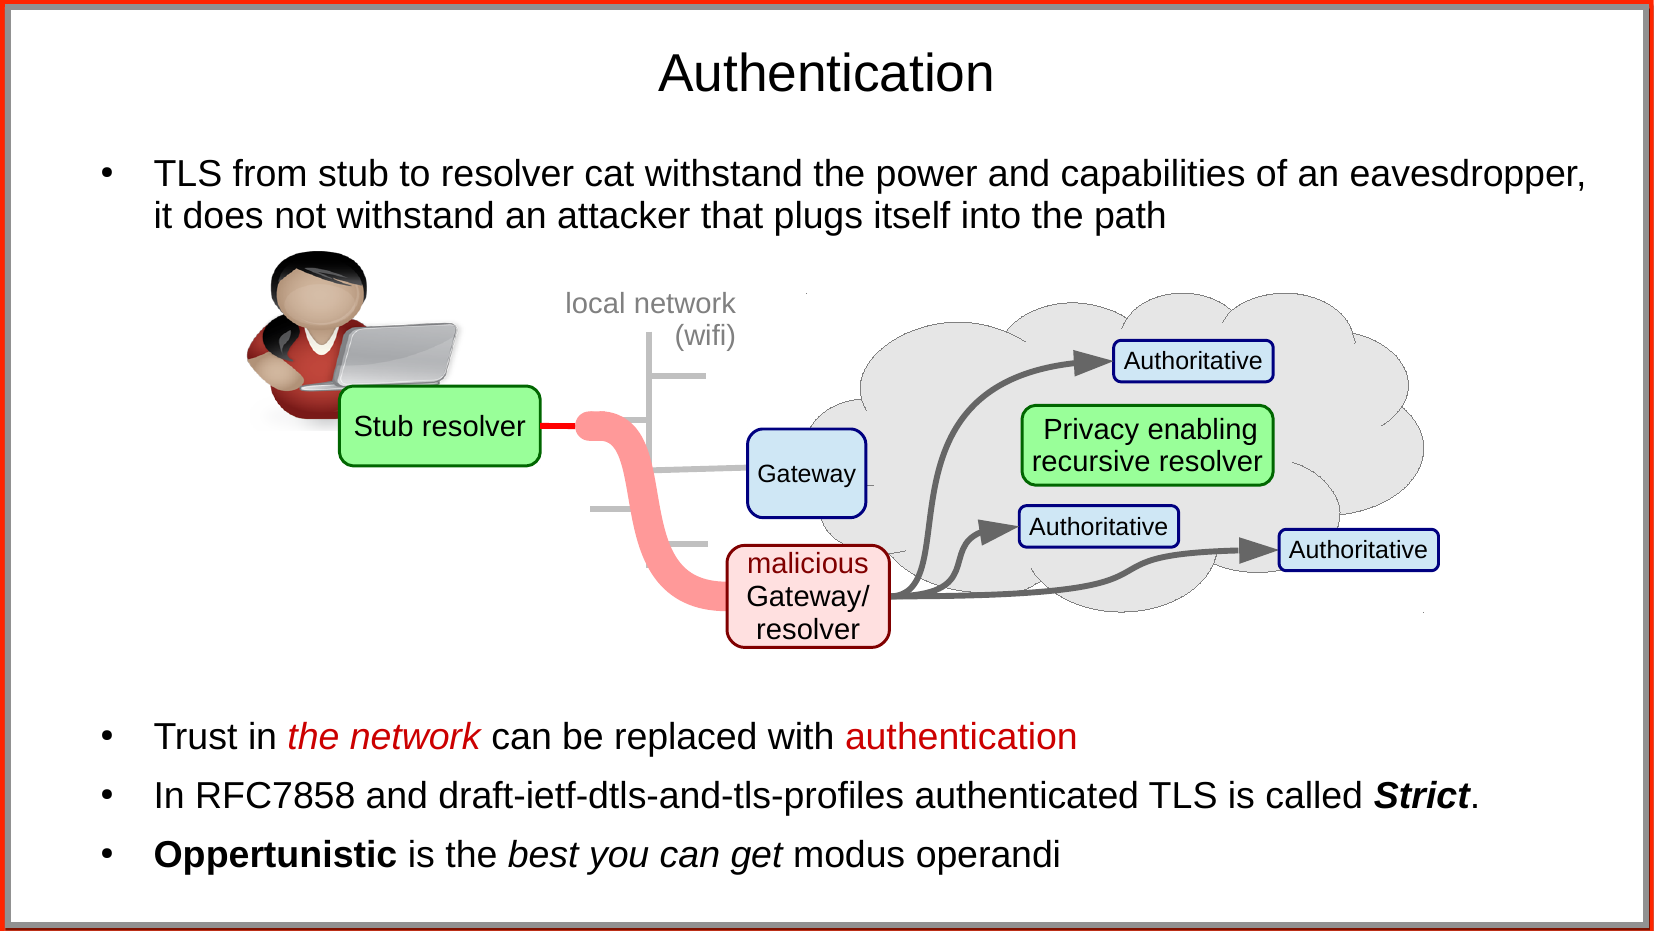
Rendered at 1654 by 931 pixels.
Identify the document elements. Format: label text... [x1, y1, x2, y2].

text_box recursive resolver [1031, 445, 1264, 478]
text_box Stub resolver [353, 409, 527, 443]
text_box local network [565, 286, 737, 320]
text_box [729, 547, 756, 645]
text_box (wifi) [674, 319, 737, 352]
text_box [1281, 531, 1437, 569]
text_box Gateway [757, 459, 857, 488]
text_box [575, 411, 606, 441]
list TLS from stub to resolver cat withstand the power and capabilities of an eavesdropper, it does not withstand an attacker that plugs itself into the path Trust in the network can be replaced with authentication In RFC7858 and draft-ietf-dtls-and-tls-profiles authenticated TLS is called Strict. Oppertunistic is the best you can get modus operandi [82, 152, 1621, 910]
text_box [811, 293, 1424, 612]
text_box Authoritative [1029, 512, 1169, 541]
text_box [861, 547, 887, 645]
text_box [341, 388, 538, 464]
text_box Gateway/ [746, 580, 871, 613]
text_box [750, 431, 864, 516]
text_box Authoritative [1123, 347, 1264, 376]
text_box Authoritative [1289, 536, 1429, 564]
title Authentication [82, 0, 1571, 152]
text_box Privacy enabling [1043, 412, 1259, 445]
picture [227, 240, 467, 431]
text_box resolver [756, 612, 861, 646]
text_box malicious [747, 547, 870, 580]
